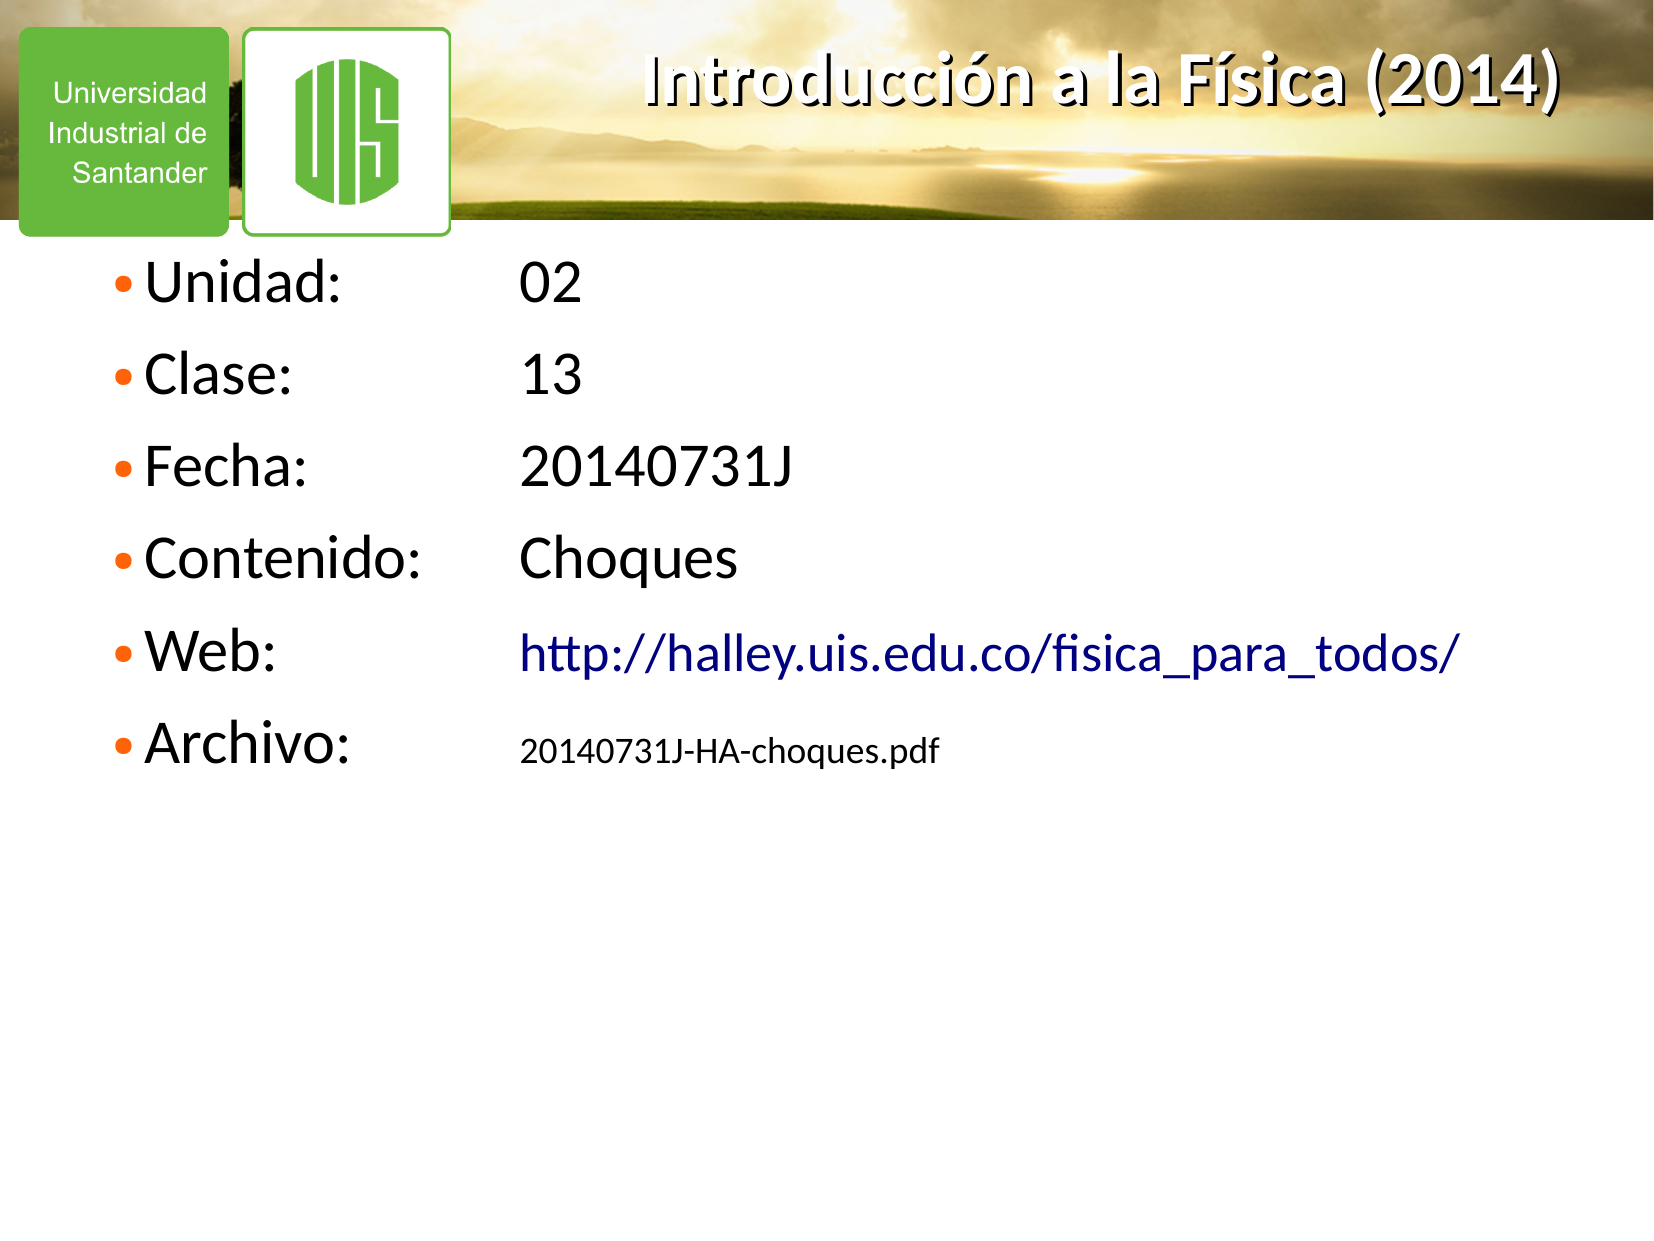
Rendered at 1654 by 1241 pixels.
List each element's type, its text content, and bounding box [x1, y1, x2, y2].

picture [0, 0, 1654, 237]
list Unidad: 02 Clase: 13 Fecha: 20140731J Contenido: Choques Web: http://halley.uis.edu.co/fisica_para_todos/ Archivo: 20140731J-HA-choques.pdf [82, 255, 1571, 1126]
title Introducción a la Física (2014) [75, 19, 1564, 151]
